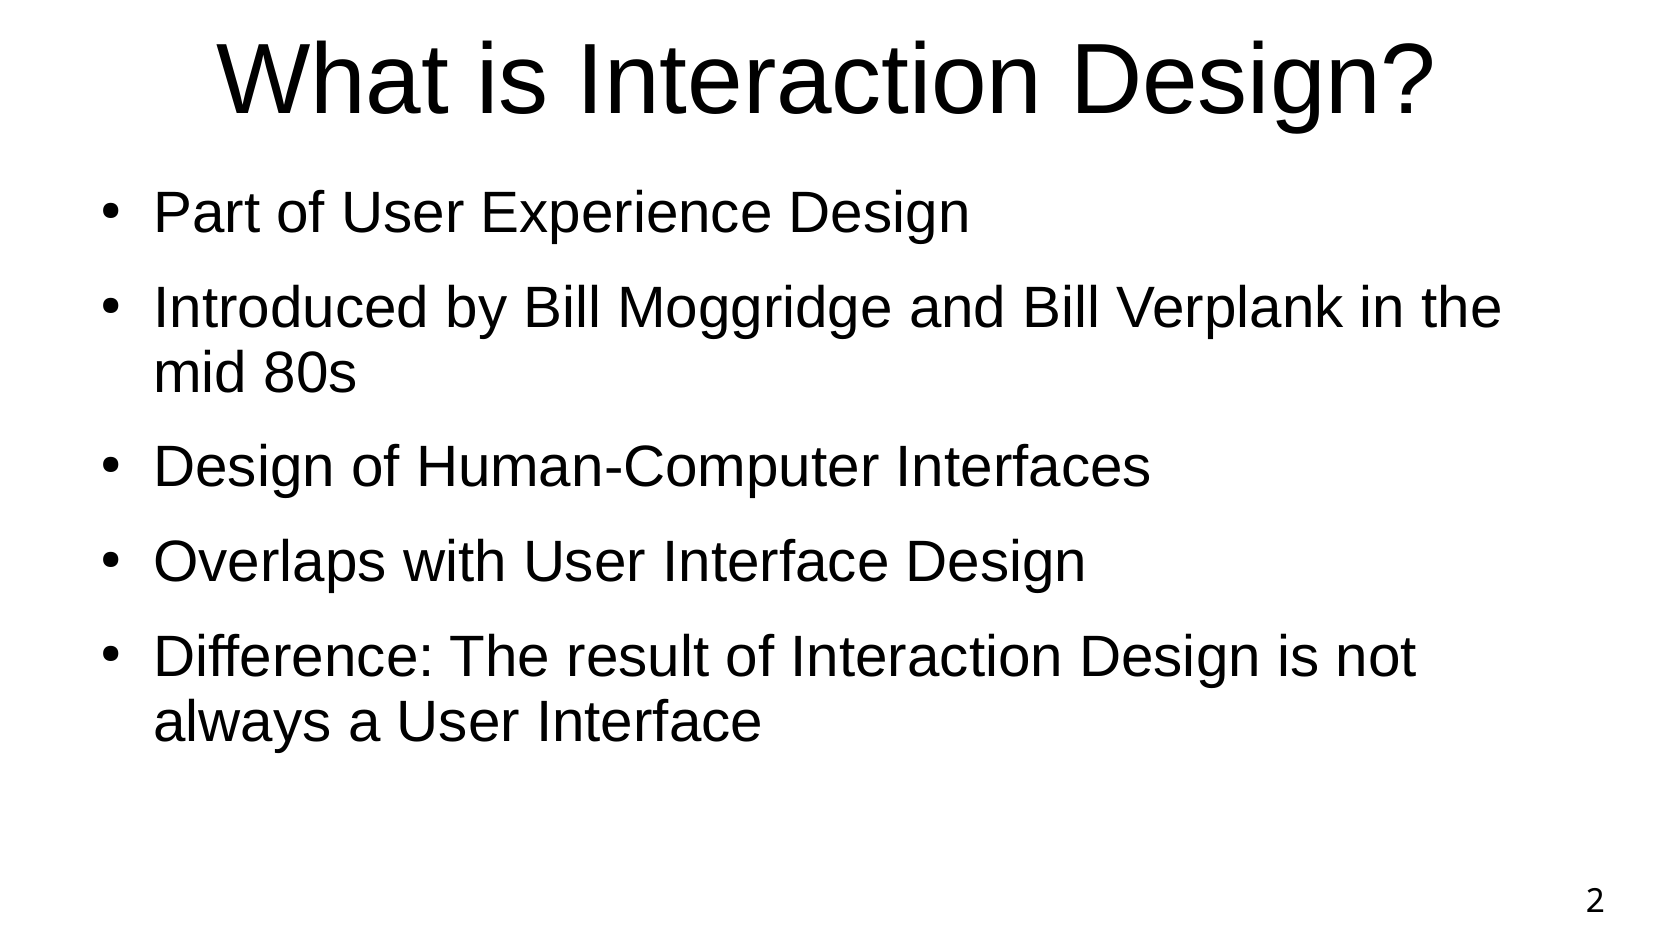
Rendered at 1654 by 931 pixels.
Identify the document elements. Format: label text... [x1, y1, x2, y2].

title What is Interaction Design? [82, 1, 1571, 157]
list Part of User Experience Design Introduced by Bill Moggridge and Bill Verplank in the mid 80s Design of Human-Computer Interfaces Overlaps with User Interface Design Difference: The result of Interaction Design is not always a User Interface [82, 180, 1571, 811]
